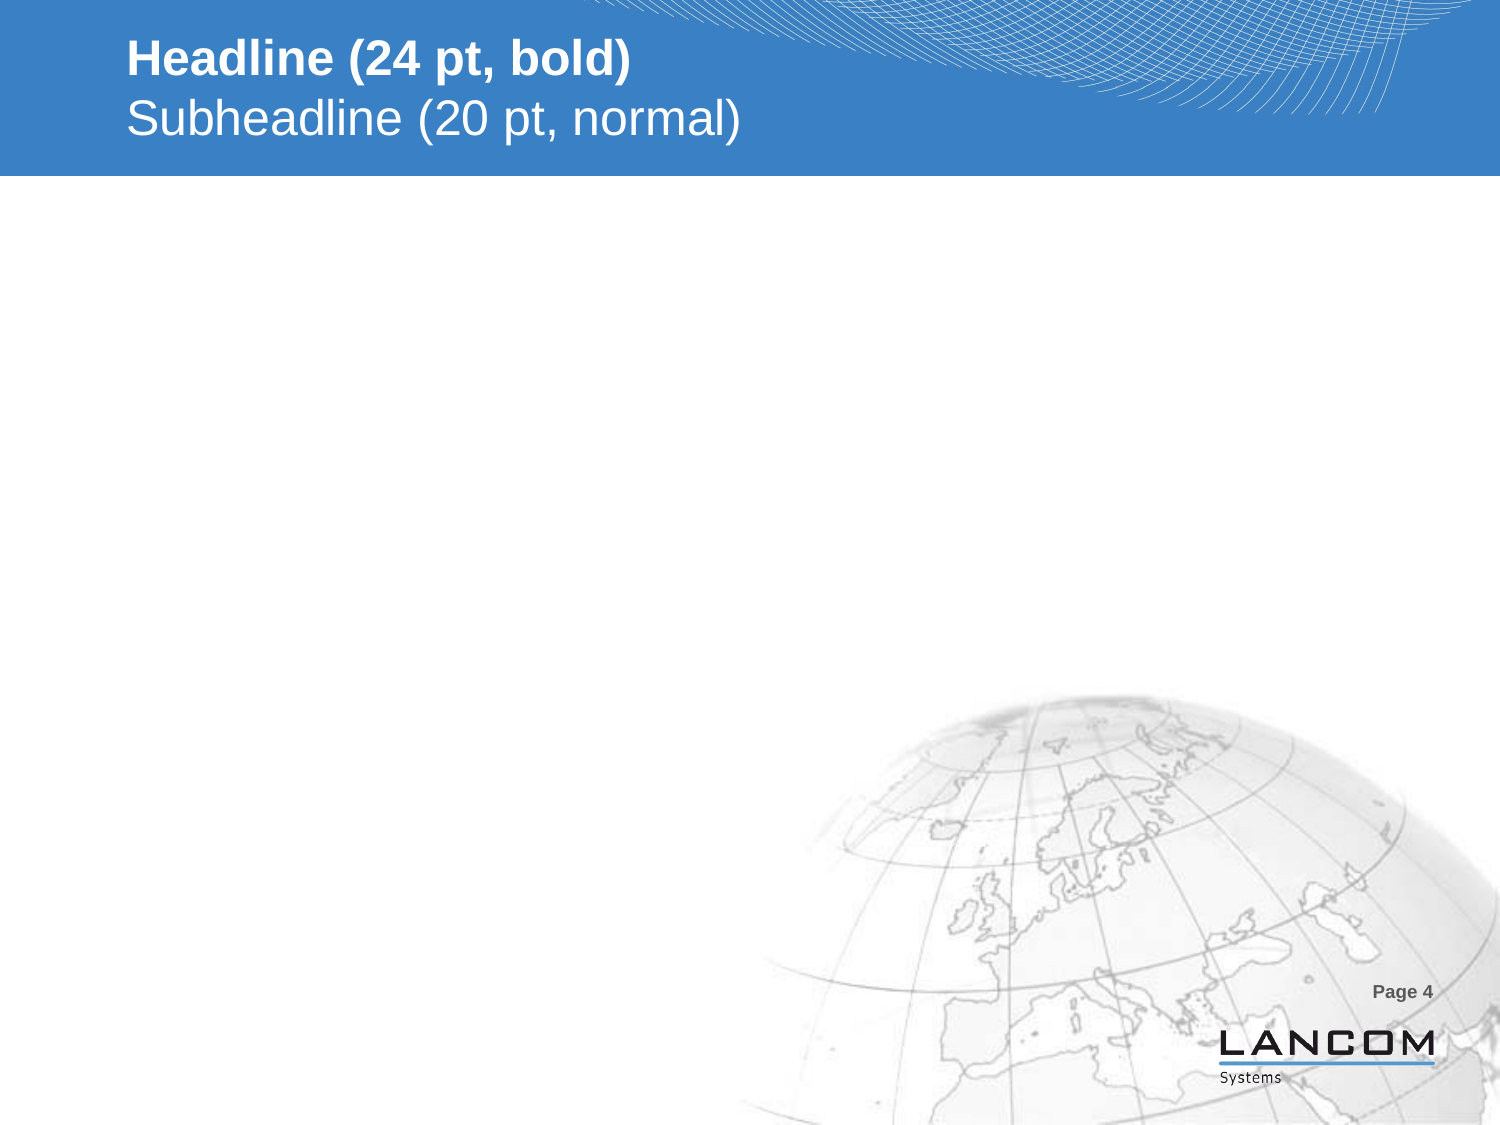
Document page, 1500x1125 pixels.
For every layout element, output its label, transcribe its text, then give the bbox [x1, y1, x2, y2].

picture [0, 0, 1500, 176]
title Headline (24 pt, bold) Subheadline (20 pt, normal) [126, 18, 1196, 146]
picture [640, 514, 1500, 1125]
